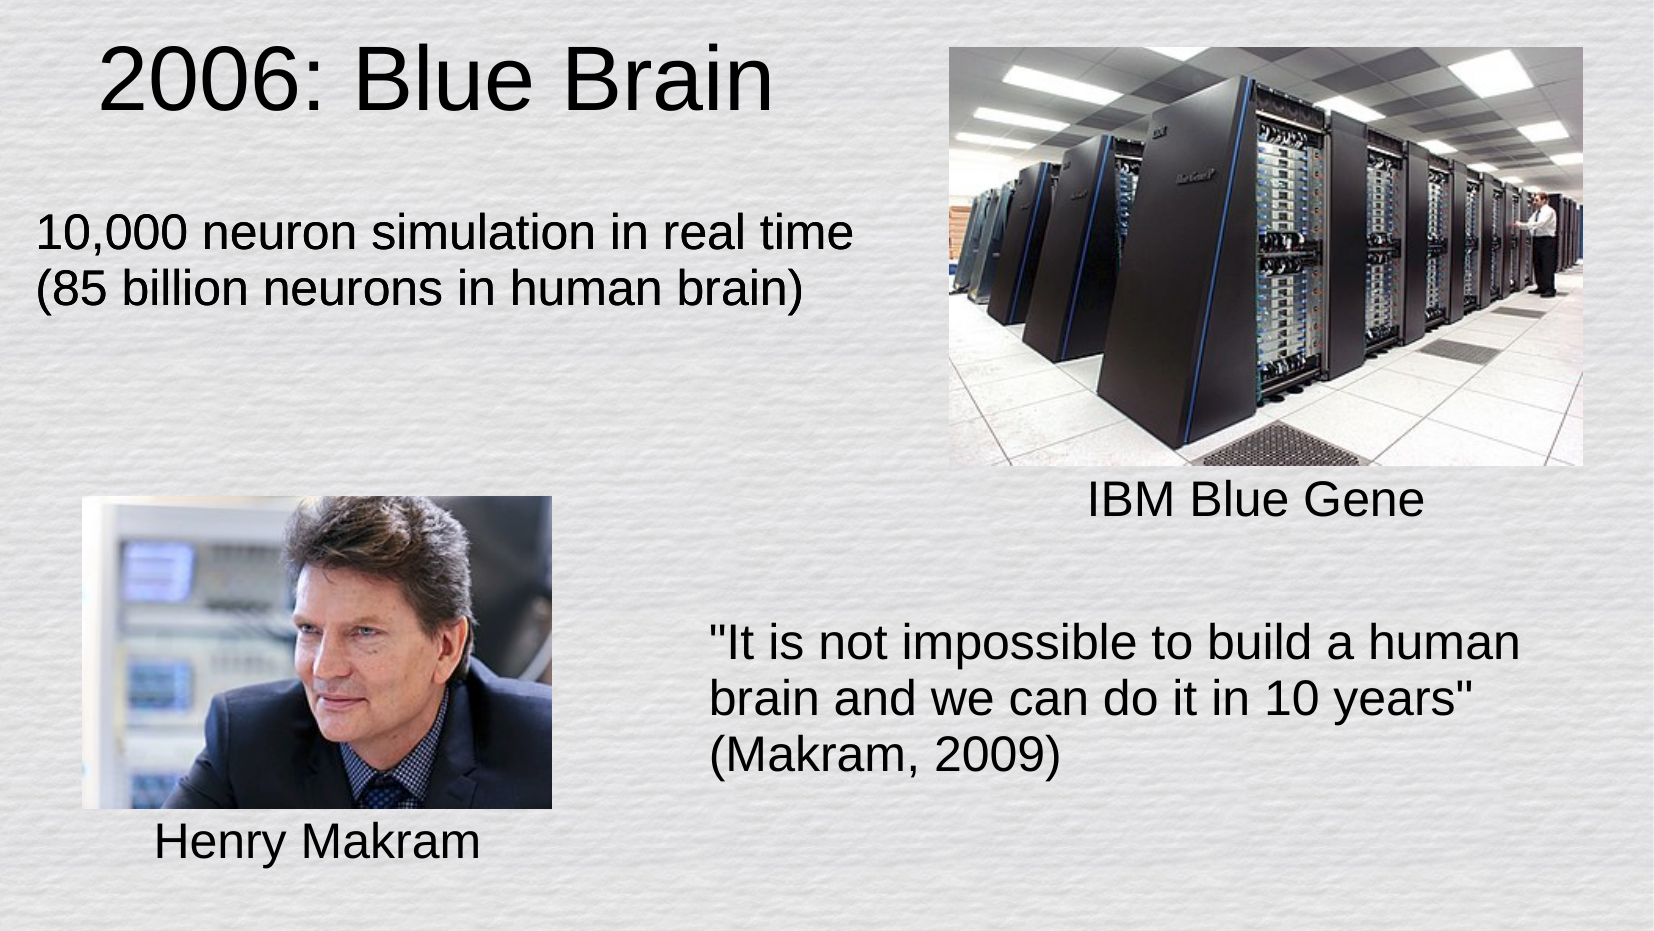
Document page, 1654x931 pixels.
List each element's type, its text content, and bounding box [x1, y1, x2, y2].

picture [0, 0, 1654, 931]
title "It is not impossible to build a human brain and we can do it in 10 years" (Makram, 2009) [708, 614, 1607, 782]
title 10,000 neuron simulation in real time (85 billion neurons in human brain) [35, 177, 934, 343]
title Henry Makram [153, 702, 603, 931]
title IBM Blue Gene [1086, 360, 1536, 614]
title 2006: Blue Brain [0, 0, 1146, 182]
